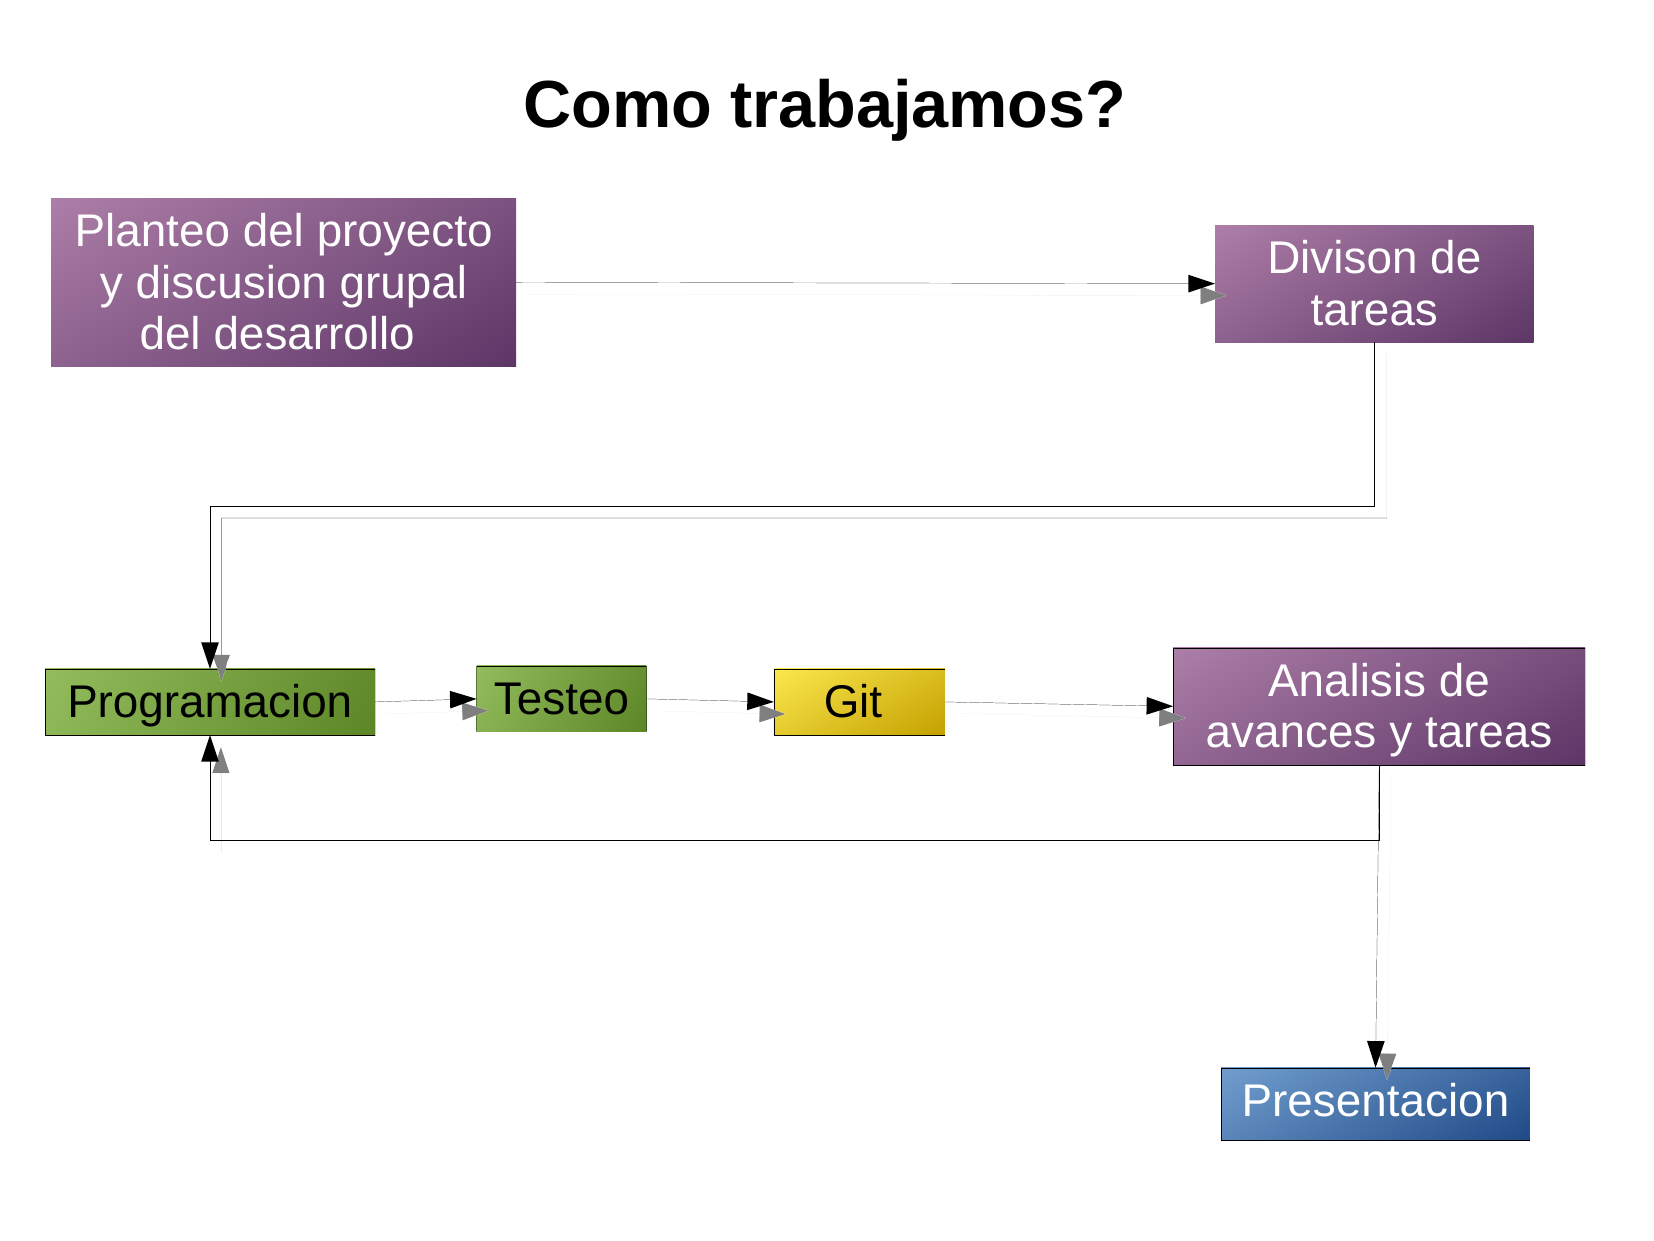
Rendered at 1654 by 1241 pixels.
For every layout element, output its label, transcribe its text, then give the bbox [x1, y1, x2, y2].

text_box Git [773, 668, 946, 736]
text_box Testeo [476, 665, 647, 732]
text_box Divison de tareas [1215, 225, 1534, 343]
text_box Planteo del proyecto y discusion grupal del desarrollo [51, 198, 517, 367]
text_box Analisis de avances y tareas [1173, 647, 1586, 766]
text_box Programacion [45, 668, 376, 736]
text_box Presentacion [1221, 1067, 1531, 1141]
text_box Como trabajamos? [450, 60, 1201, 150]
